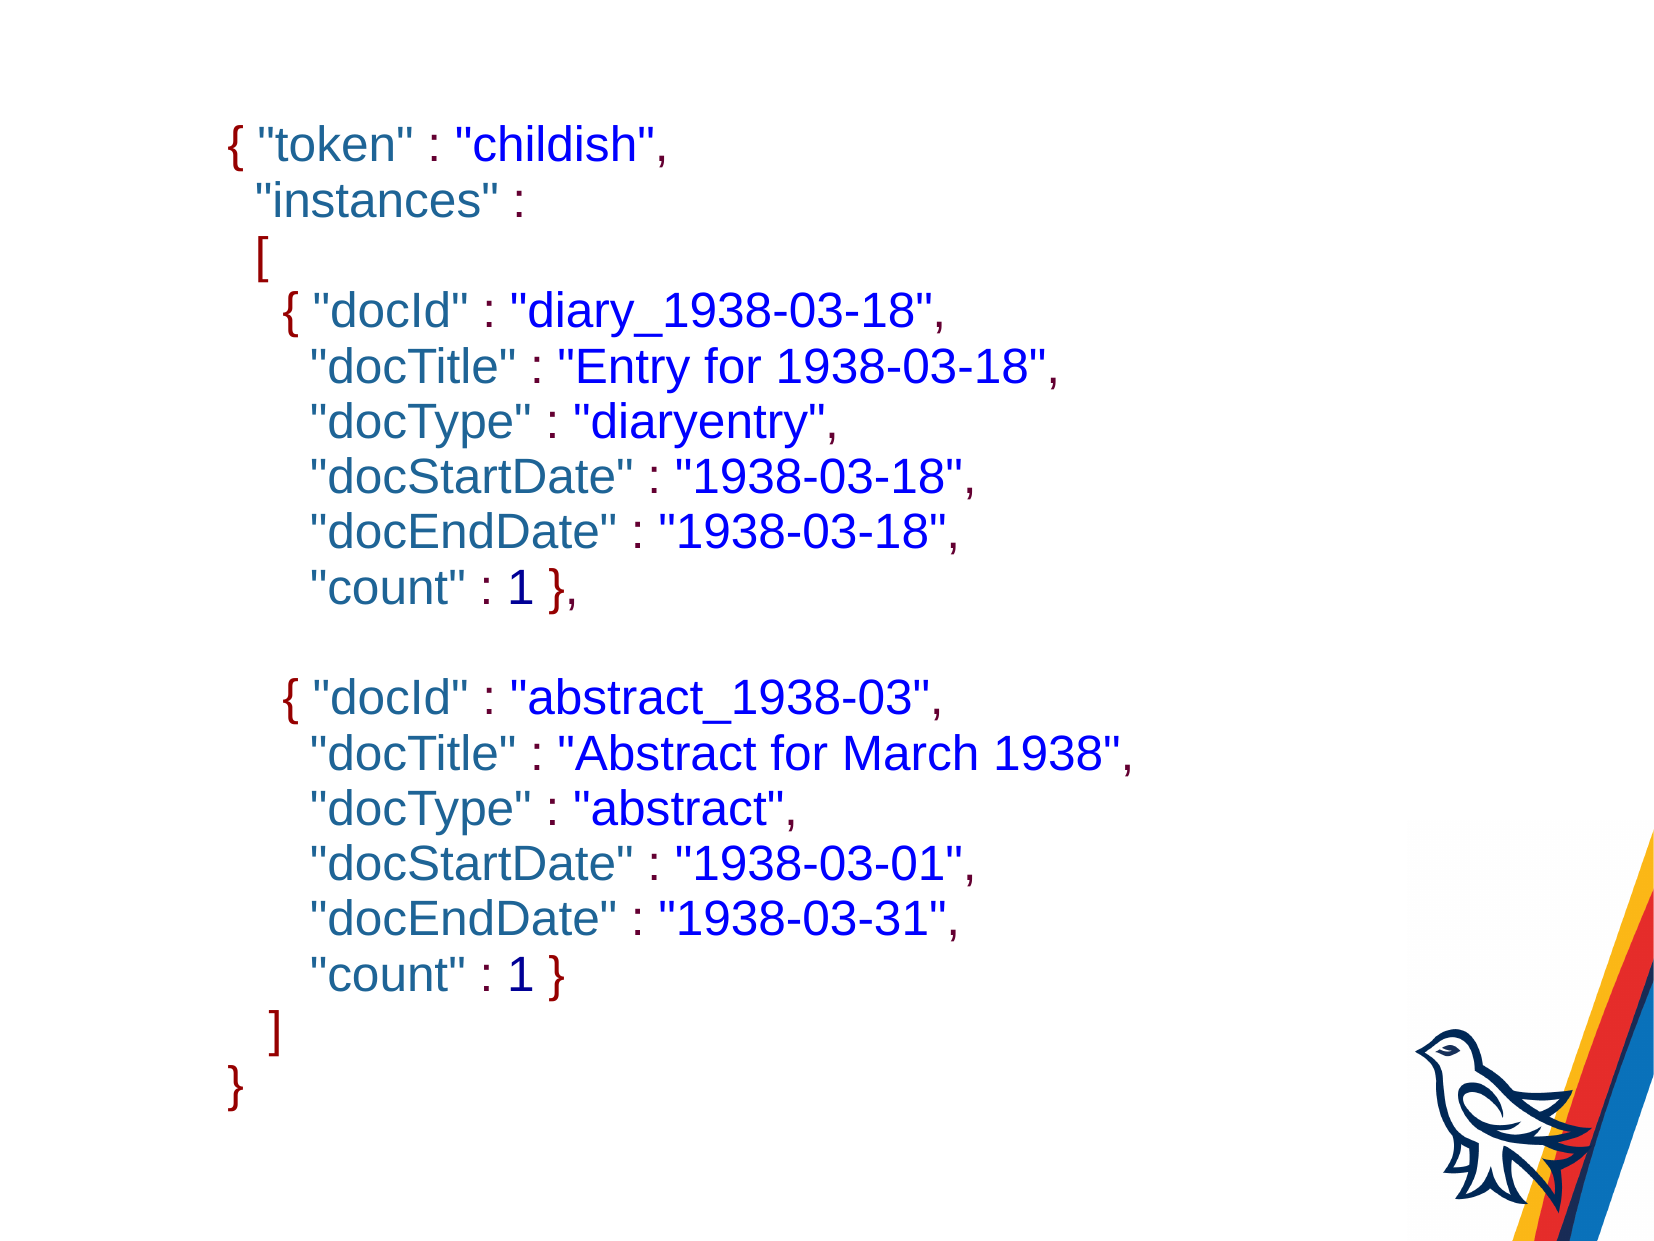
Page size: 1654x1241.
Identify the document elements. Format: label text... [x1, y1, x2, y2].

list { "token" : "childish", "instances" : [ { "docId" : "diary_1938-03-18", "docTitle" : "Entry for 1938-03-18", "docType" : "diaryentry", "docStartDate" : "1938-03-18", "docEndDate" : "1938-03-18", "count" : 1 }, { "docId" : "abstract_1938-03", "docTitle" : "Abstract for March 1938", "docType" : "abstract", "docStartDate" : "1938-03-01", "docEndDate" : "1938-03-31", "count" : 1 } ] } [199, 117, 1332, 1119]
picture [1407, 820, 1654, 1241]
